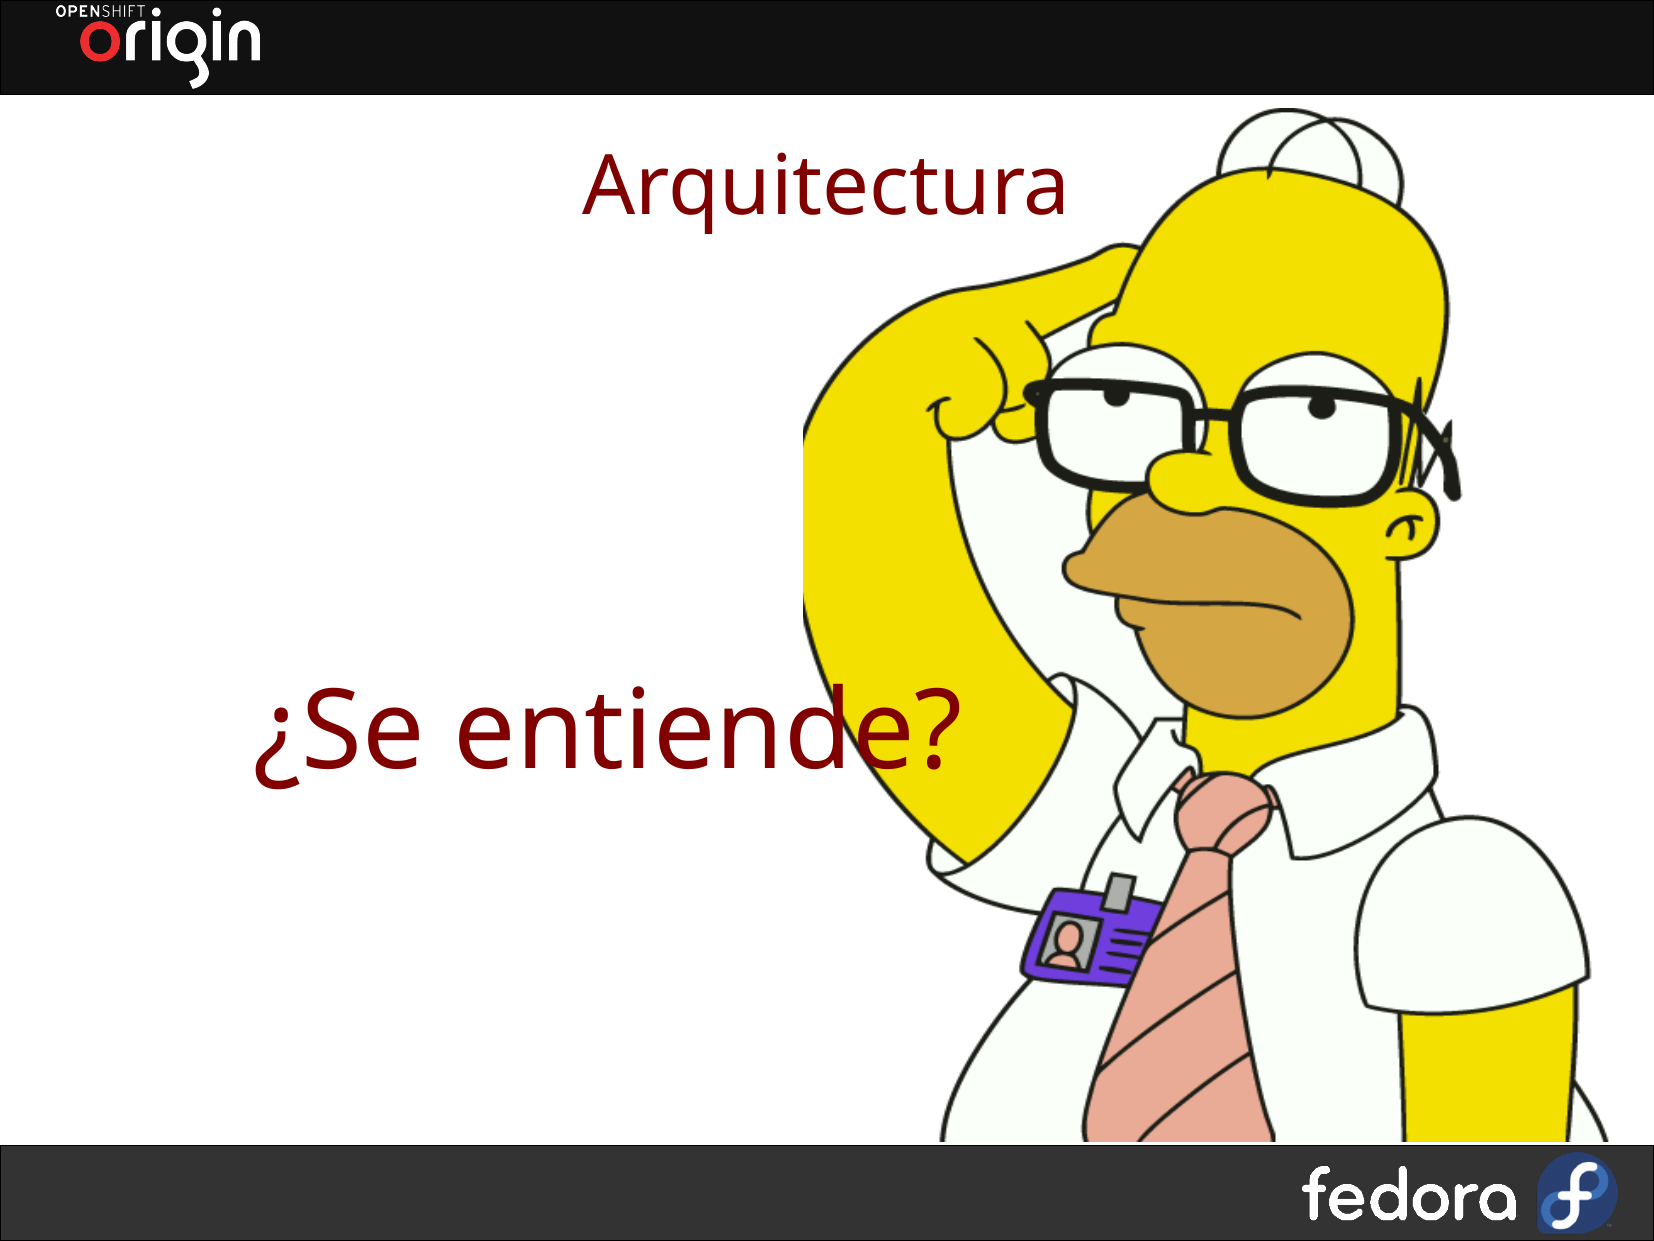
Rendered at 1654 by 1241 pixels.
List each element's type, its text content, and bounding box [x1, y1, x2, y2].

title Arquitectura [82, 78, 1571, 287]
picture [1299, 1151, 1619, 1235]
picture [56, 5, 260, 89]
picture [803, 108, 1623, 1142]
list ¿Se entiende? [82, 650, 1134, 804]
